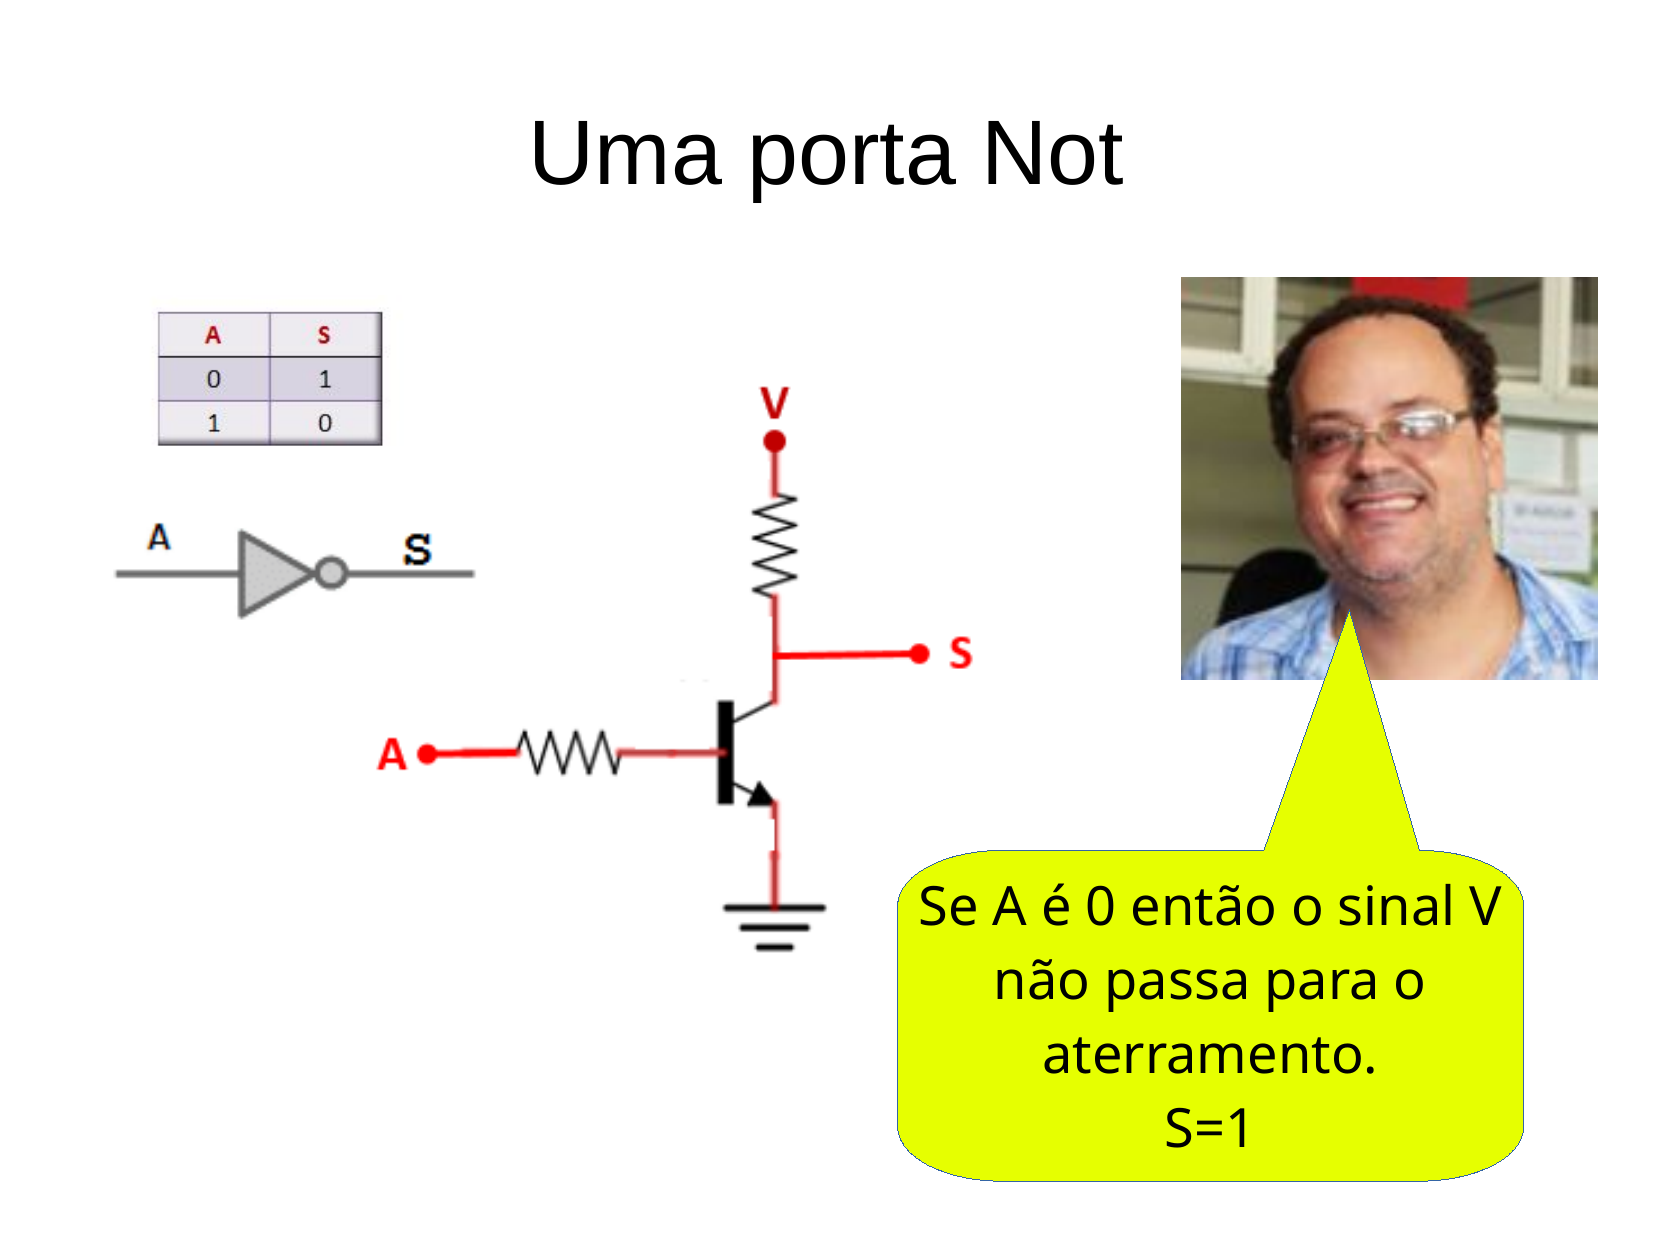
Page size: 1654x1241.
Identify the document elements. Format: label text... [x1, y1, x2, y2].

text_box Se A é 0 então o sinal V não passa para o aterramento. S=1 [897, 609, 1524, 1182]
title Uma porta Not [82, 49, 1571, 257]
picture [94, 295, 1045, 993]
picture [1181, 277, 1598, 680]
